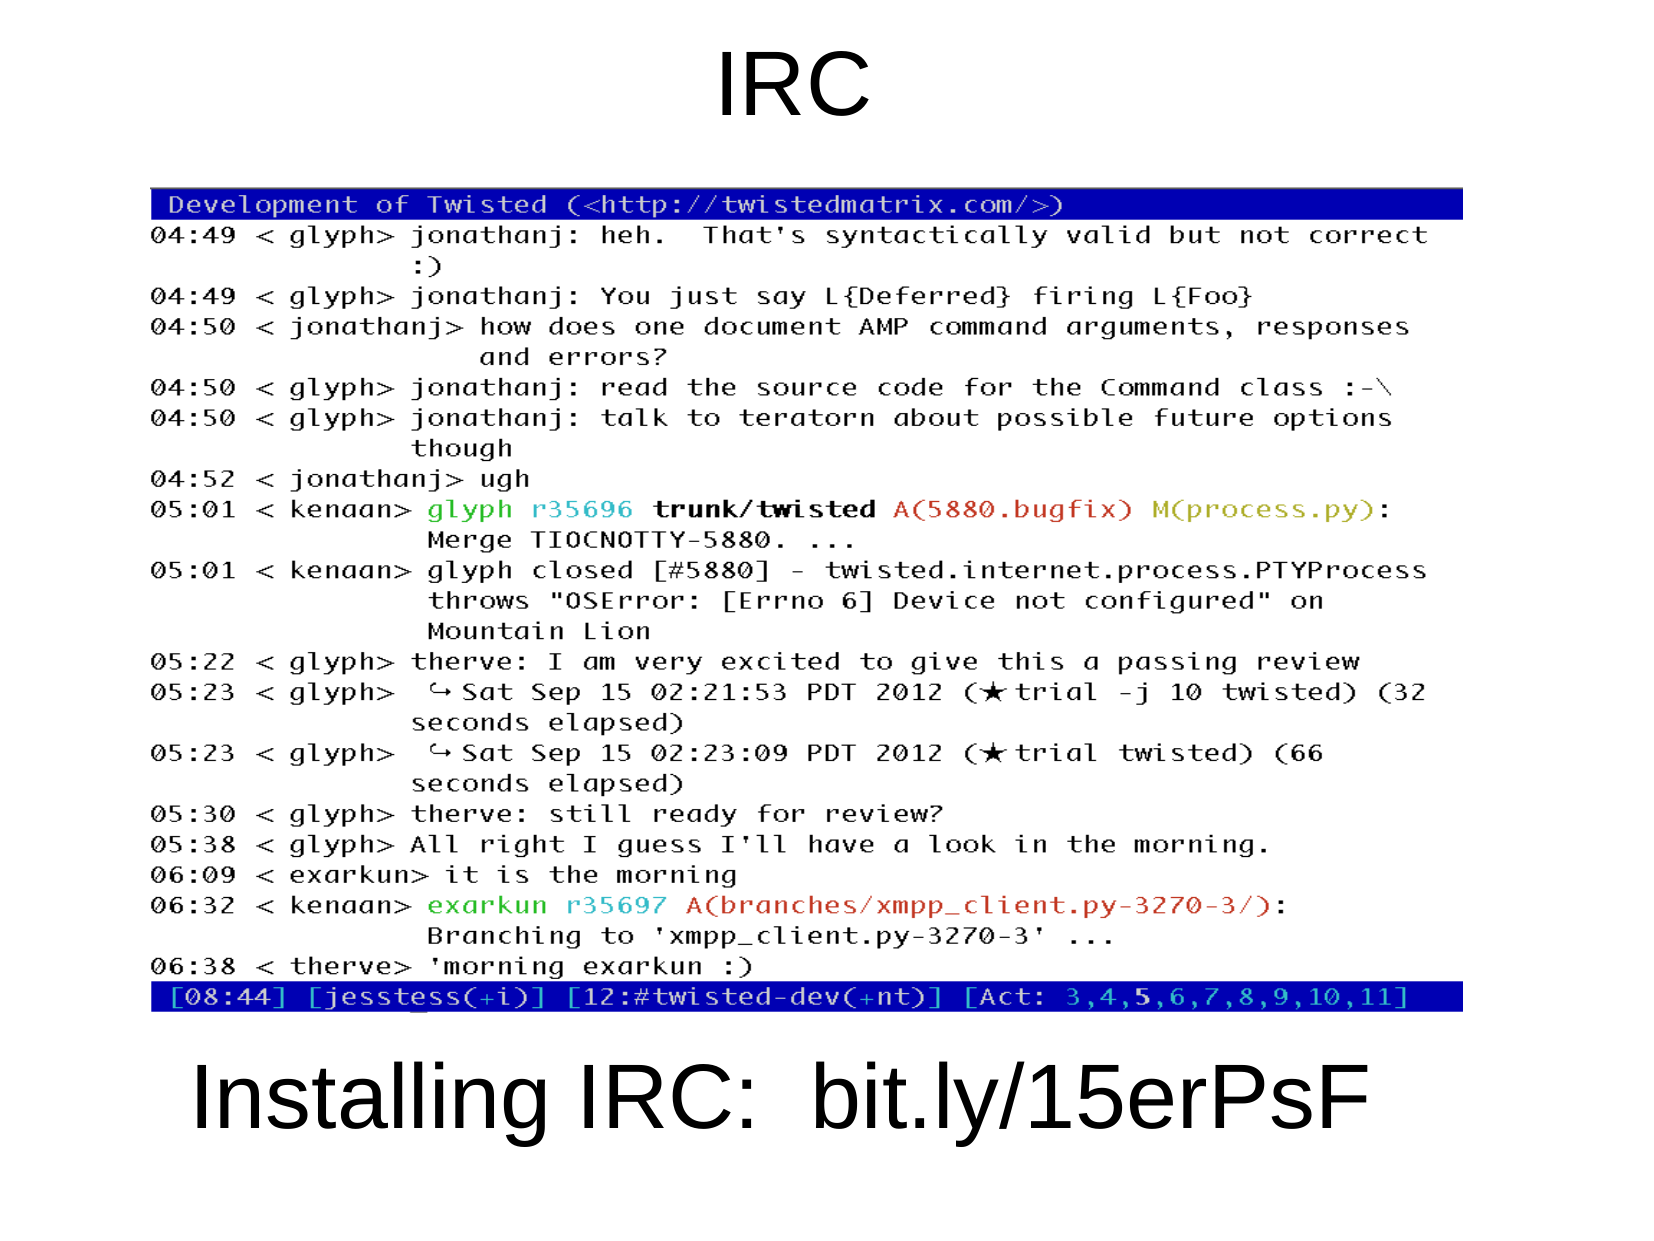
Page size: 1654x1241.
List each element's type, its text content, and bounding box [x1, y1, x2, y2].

title Installing IRC: bit.ly/15erPsF [37, 992, 1526, 1201]
picture [150, 188, 1463, 992]
title IRC [49, 0, 1538, 188]
